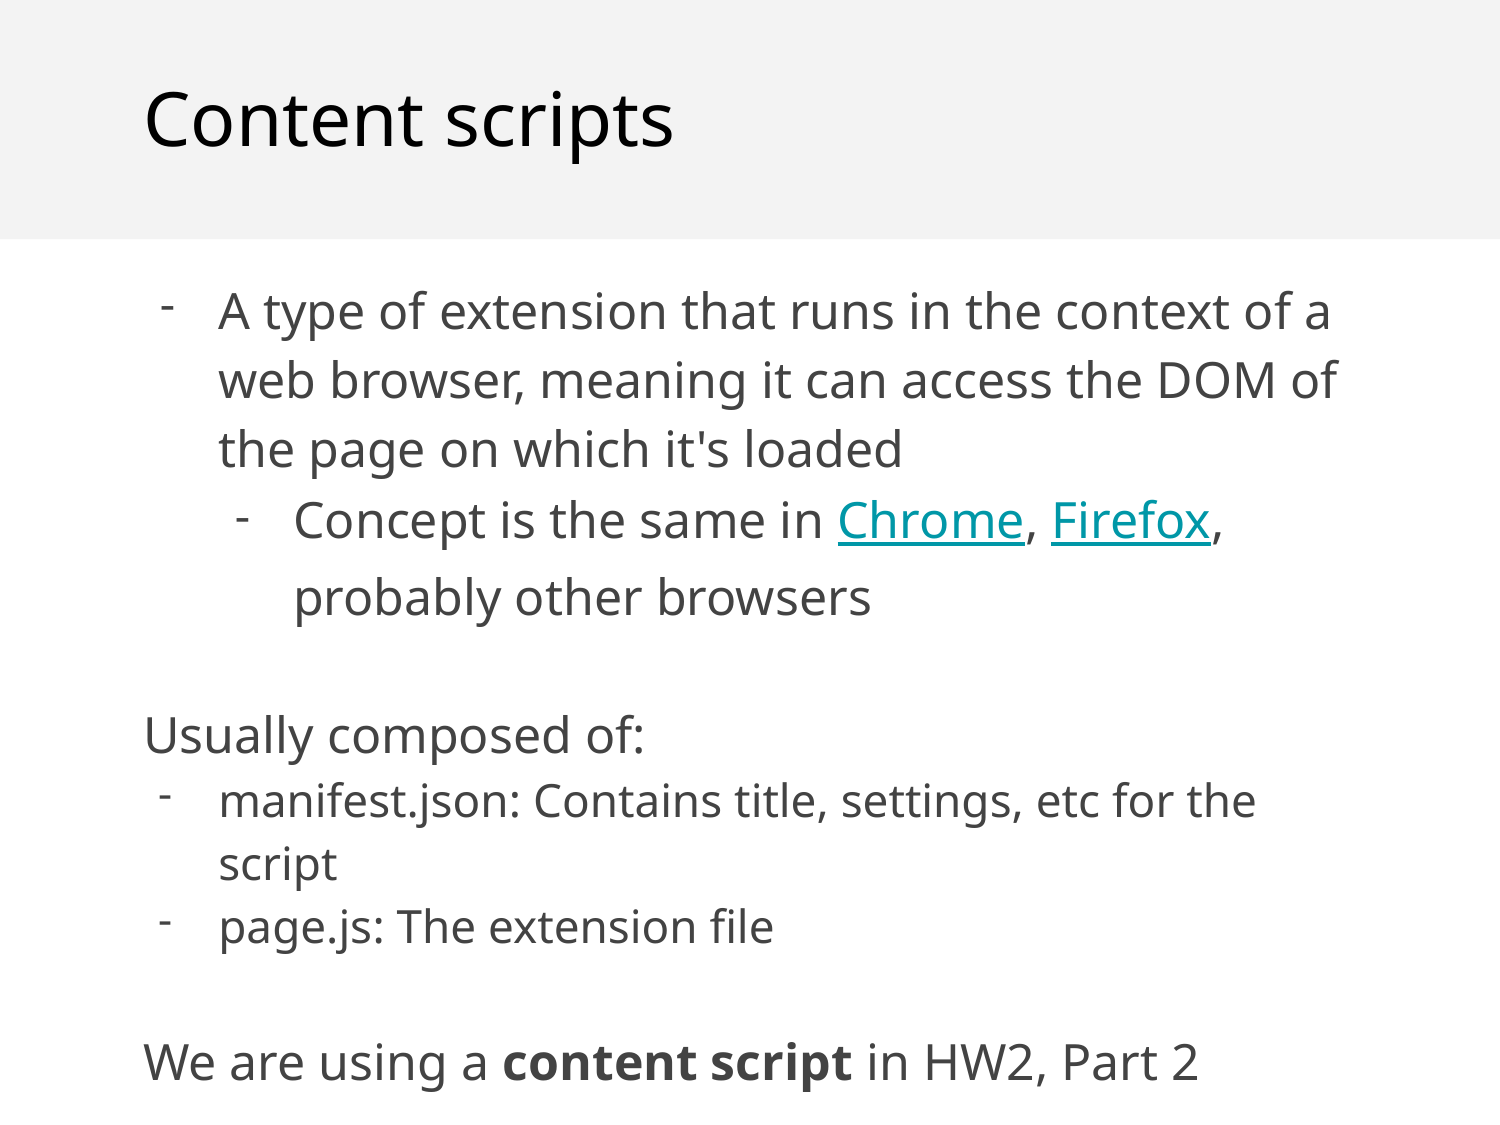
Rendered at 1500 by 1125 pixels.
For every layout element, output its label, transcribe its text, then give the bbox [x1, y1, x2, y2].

list A type of extension that runs in the context of a web browser, meaning it can access the DOM of the page on which it's loaded Concept is the same in Chrome, Firefox, probably other browsers Usually composed of: manifest.json: Contains title, settings, etc for the script page.js: The extension file We are using a content script in HW2, Part 2 [128, 255, 1372, 511]
title Content scripts [128, 56, 1372, 183]
